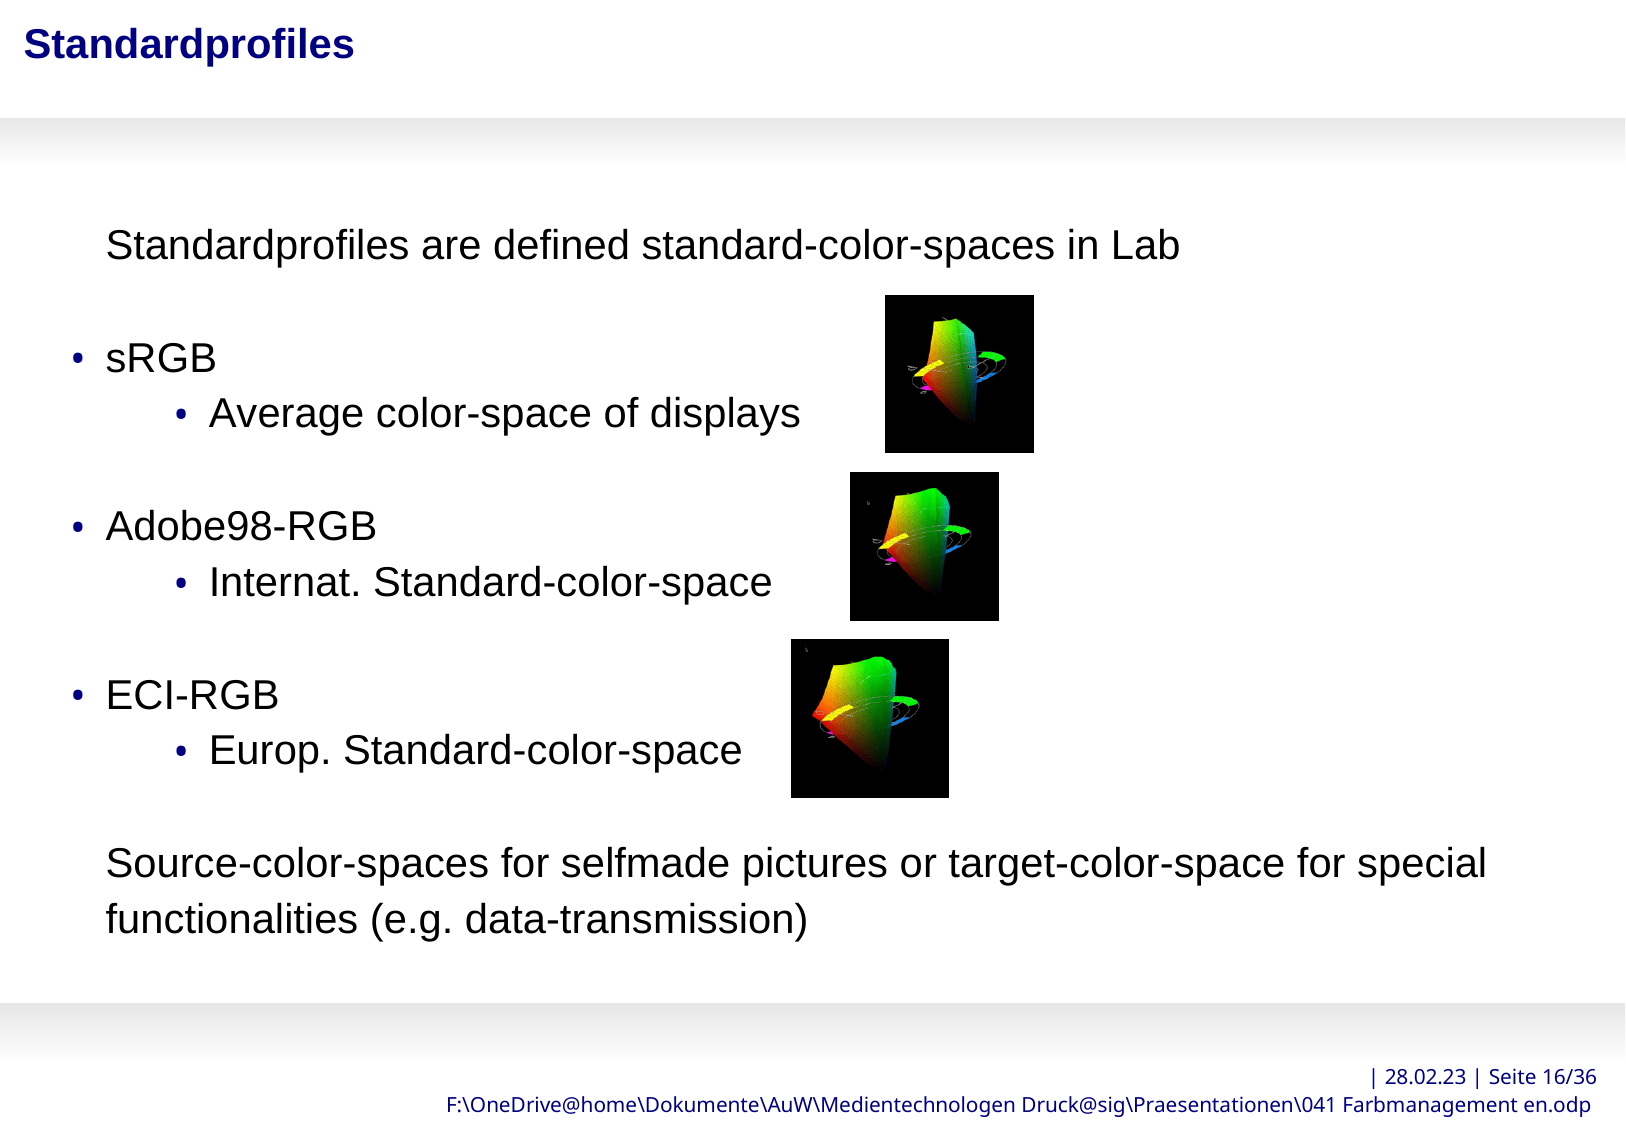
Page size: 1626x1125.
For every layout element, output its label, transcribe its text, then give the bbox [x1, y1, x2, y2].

picture [850, 472, 999, 621]
picture [791, 639, 949, 798]
title Standardprofiles [23, 11, 1600, 130]
list Standardprofiles are defined standard-color-spaces in Lab sRGB Average color-space of displays Adobe98-RGB Internat. Standard-color-space ECI-RGB Europ. Standard-color-space Source-color-spaces for selfmade pictures or target-color-space for special functionalities (e.g. data-transmission) [23, 212, 1588, 938]
picture [885, 295, 1034, 453]
